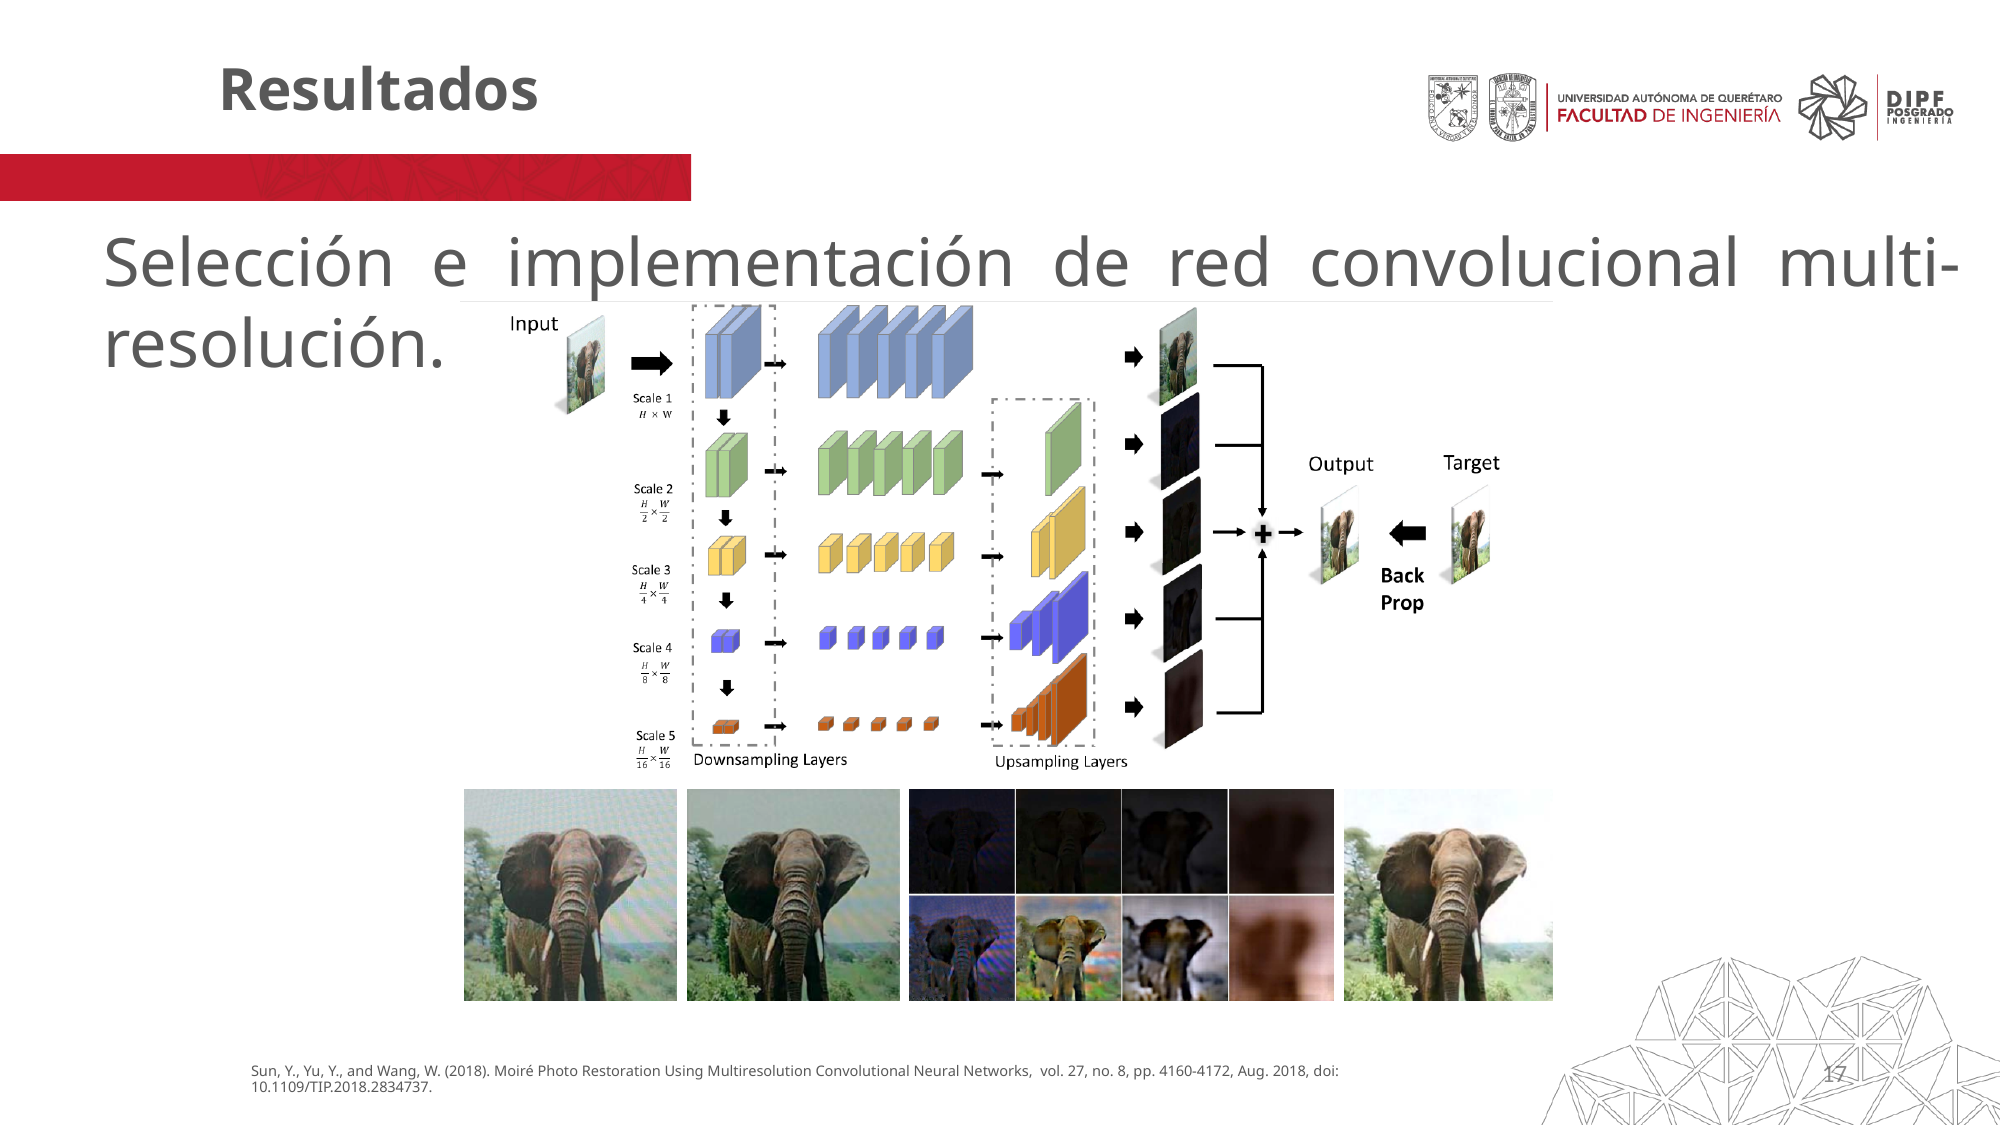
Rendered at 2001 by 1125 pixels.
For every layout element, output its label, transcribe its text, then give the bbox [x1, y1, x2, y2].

picture [0, 154, 692, 201]
text_box Sun, Y., Yu, Y., and Wang, W. (2018). Moiré Photo Restoration Using Multiresolution Convolutional Neural Networks, vol. 27, no. 8, pp. 4160-4172, Aug. 2018, doi: 10.1109/TIP.2018.2834737. [236, 1056, 1536, 1103]
picture [1422, 66, 1959, 160]
text_box Resultados [66, 14, 692, 154]
text_box Selección e implementación de red convolucional multi-resolución. [88, 213, 1979, 378]
picture [460, 301, 2000, 1125]
